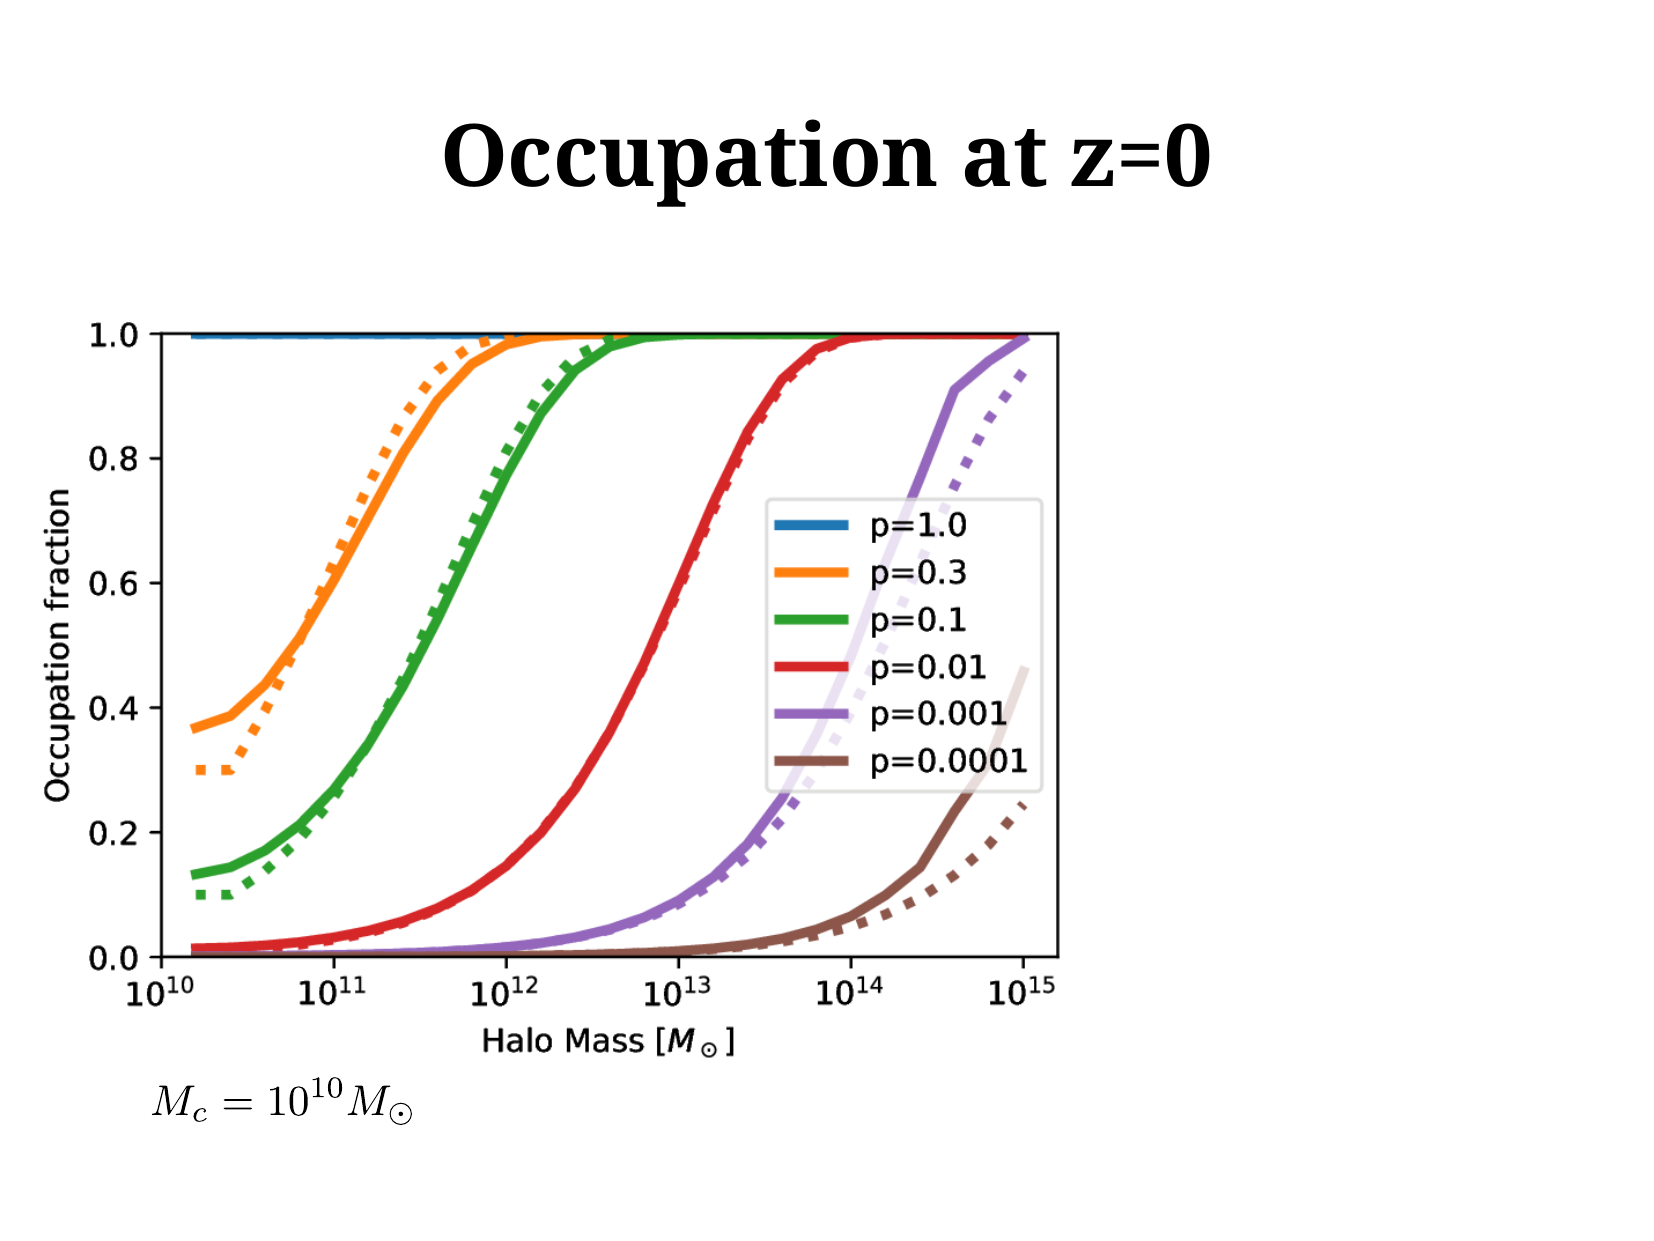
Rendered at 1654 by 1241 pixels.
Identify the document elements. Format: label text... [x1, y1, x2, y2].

title Occupation at z=0 [82, 49, 1571, 257]
text_box [150, 1077, 415, 1126]
picture [21, 299, 1092, 1083]
